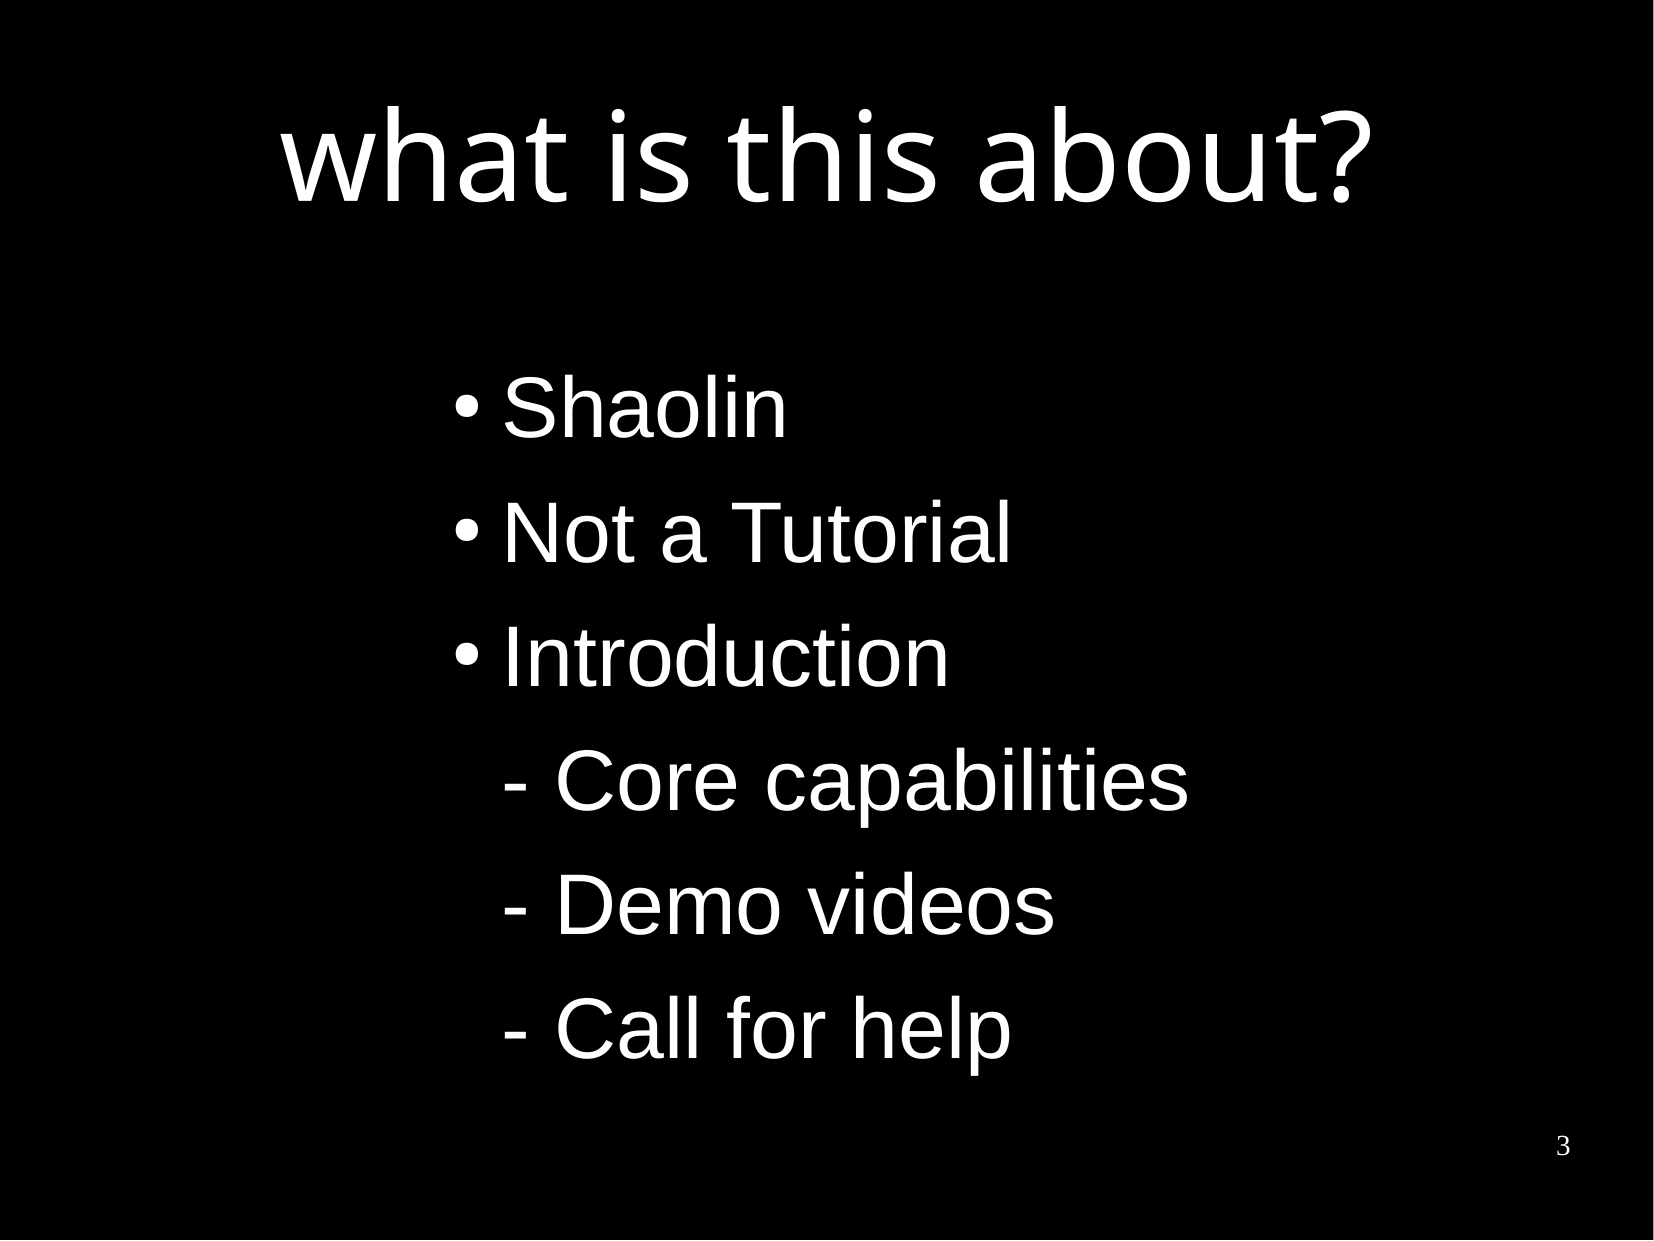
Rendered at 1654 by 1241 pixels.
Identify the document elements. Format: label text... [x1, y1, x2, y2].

title what is this about? [82, 49, 1571, 257]
list Shaolin Not a Tutorial Introduction - Core capabilities - Demo videos - Call for help [435, 360, 1504, 1080]
